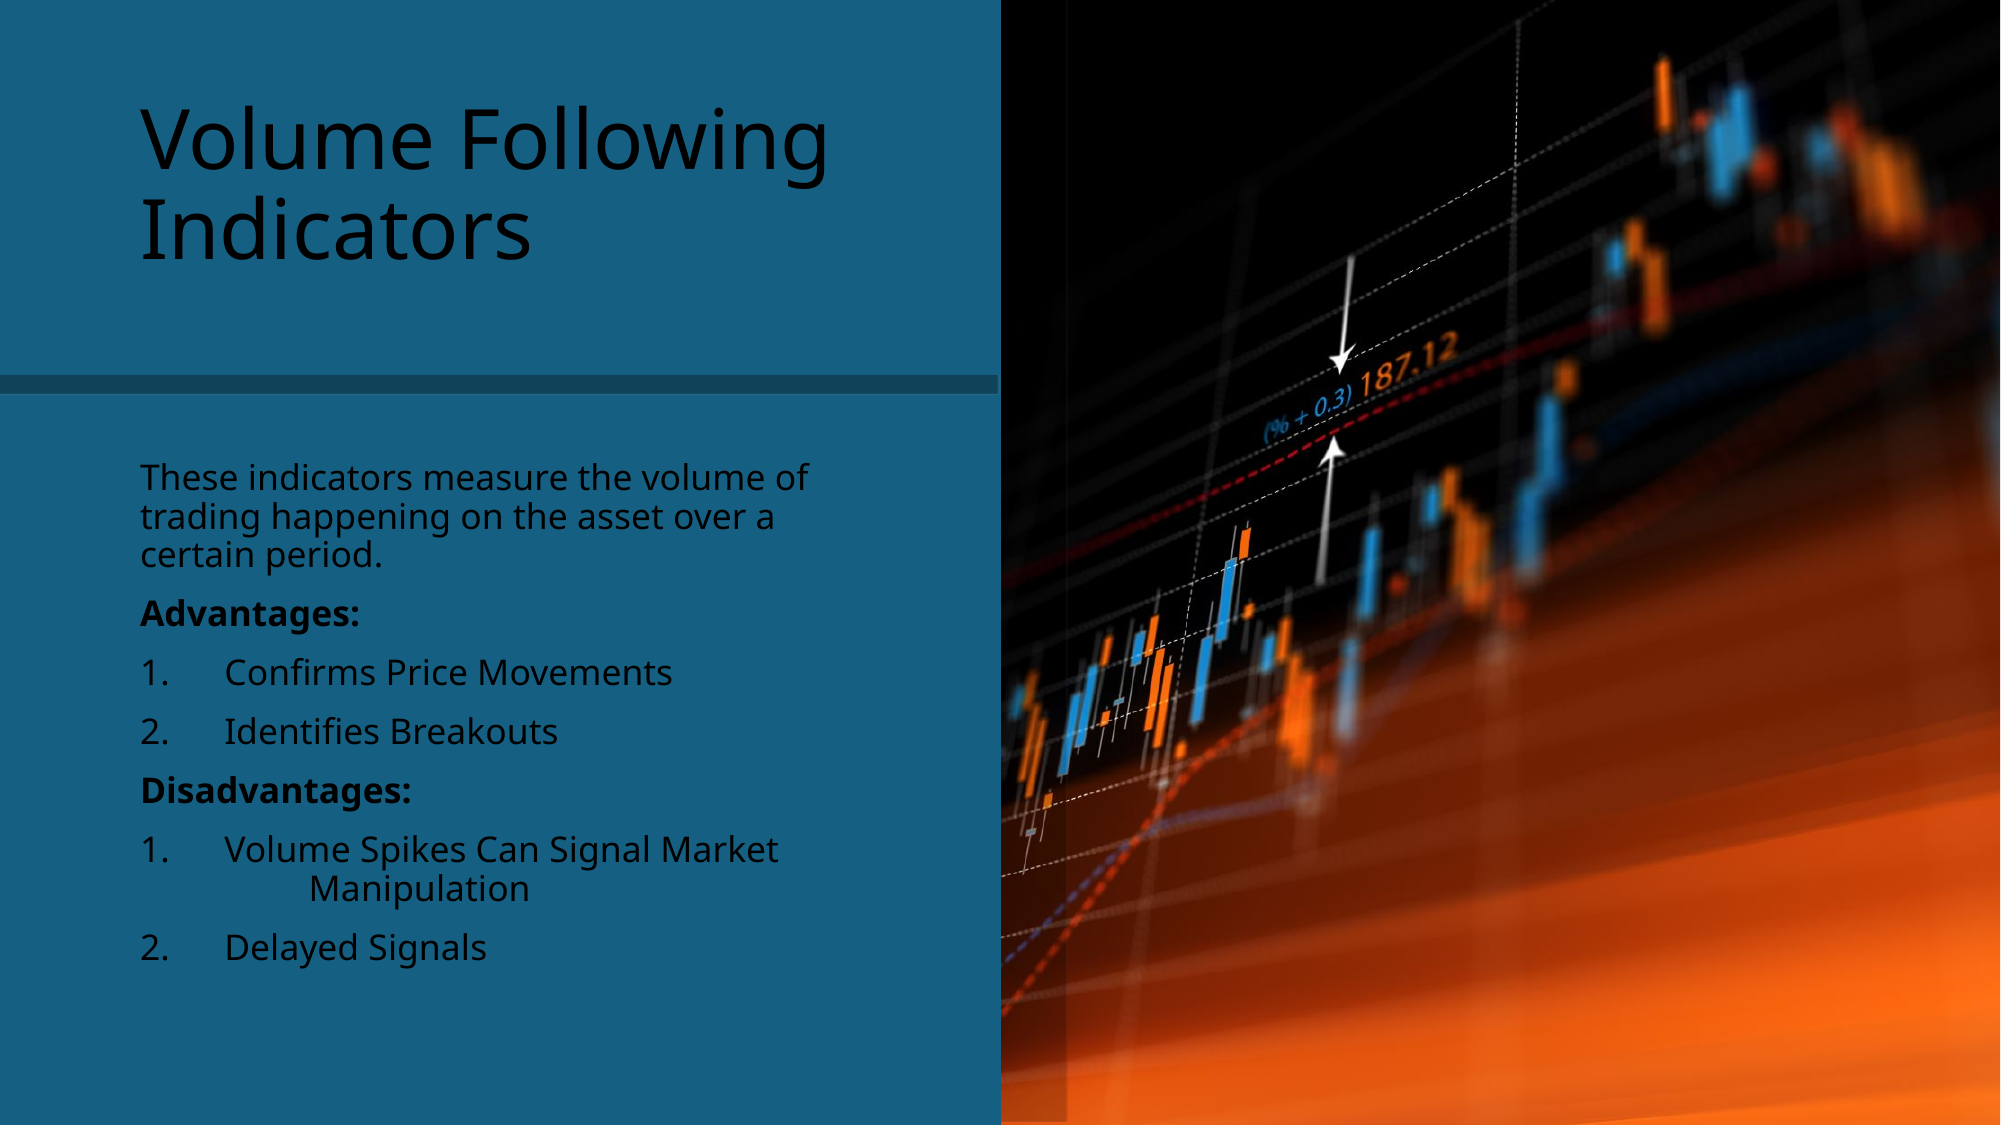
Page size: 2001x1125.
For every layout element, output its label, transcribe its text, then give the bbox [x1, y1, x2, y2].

list These indicators measure the volume of trading happening on the asset over a certain period. Advantages: Confirms Price Movements Identifies Breakouts Disadvantages: Volume Spikes Can Signal Market Manipulation Delayed Signals [124, 401, 890, 1027]
title Volume Following Indicators [124, 53, 909, 322]
text_box [0, 0, 1001, 1125]
picture [1001, 0, 2000, 1125]
